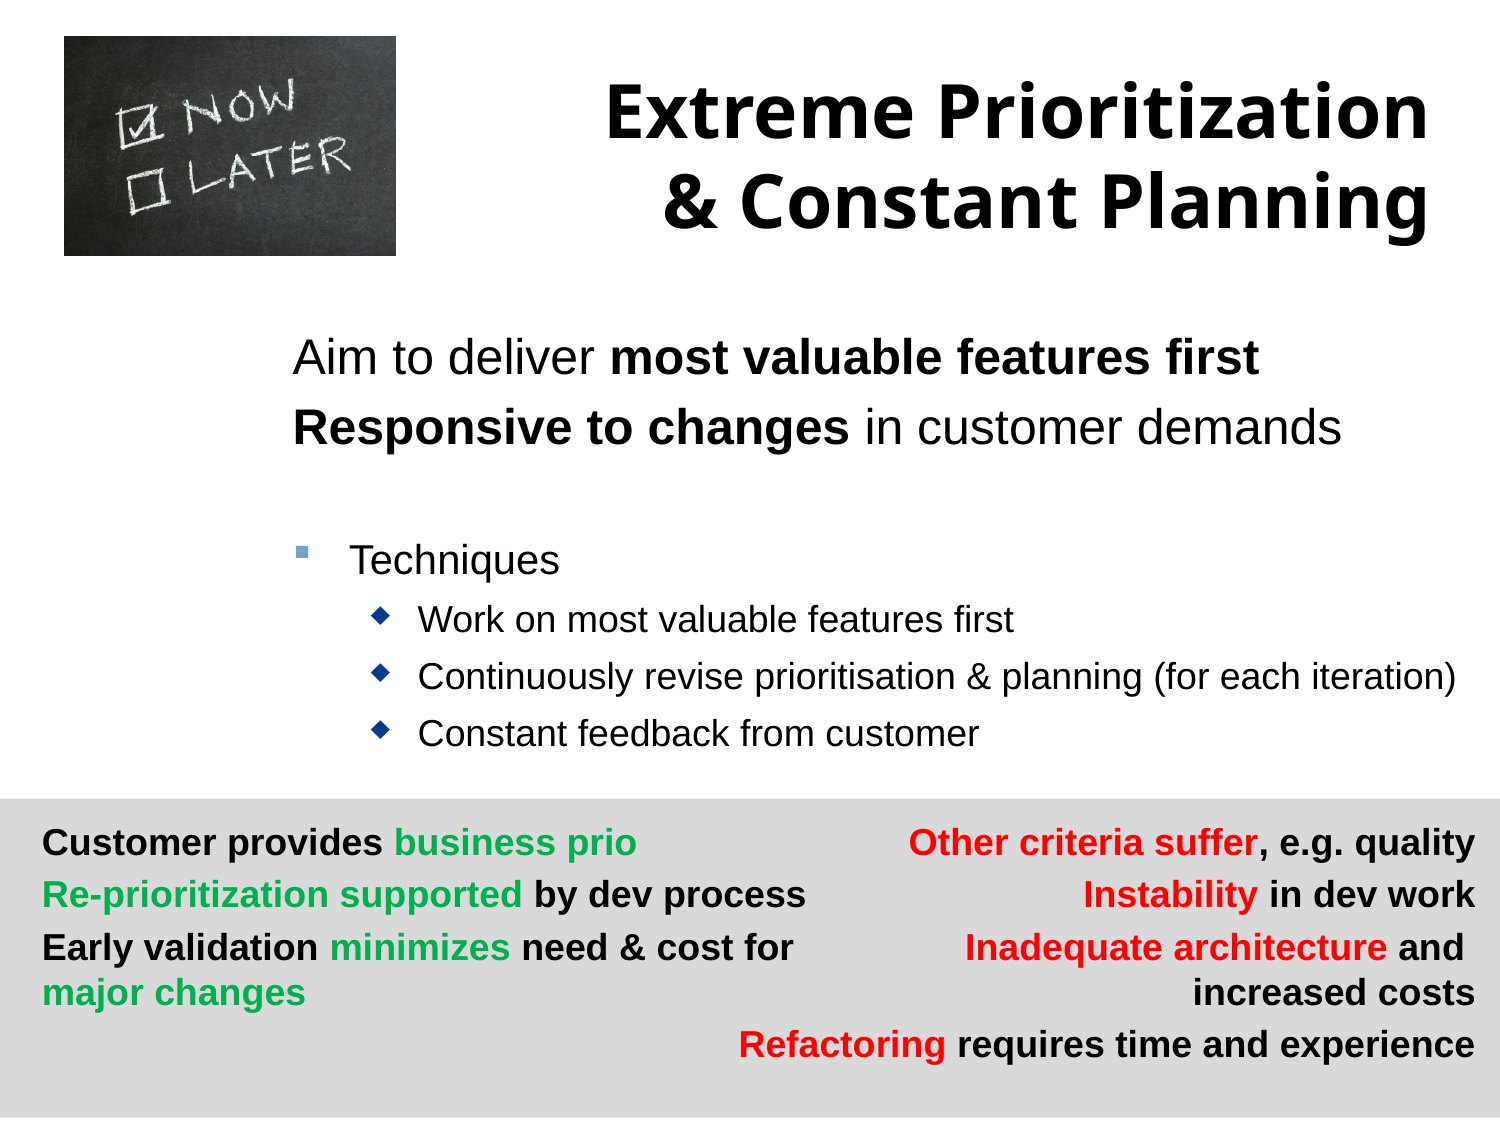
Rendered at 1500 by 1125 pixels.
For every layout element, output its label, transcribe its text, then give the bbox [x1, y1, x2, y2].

text_box [0, 798, 1500, 1118]
title Extreme Prioritization & Constant Planning [419, 0, 1447, 251]
list Aim to deliver most valuable features first Responsive to changes in customer demands Techniques Work on most valuable features first Continuously revise prioritisation & planning (for each iteration) Constant feedback from customer [277, 317, 1500, 792]
text_box Customer provides business prio Re-prioritization supported by dev process Early validation minimizes need & cost for major changes [27, 810, 690, 1094]
picture [64, 36, 396, 256]
text_box Other criteria suffer, e.g. quality Instability in dev work Inadequate architecture and increased costs Refactoring requires time and experience [690, 810, 1491, 1094]
